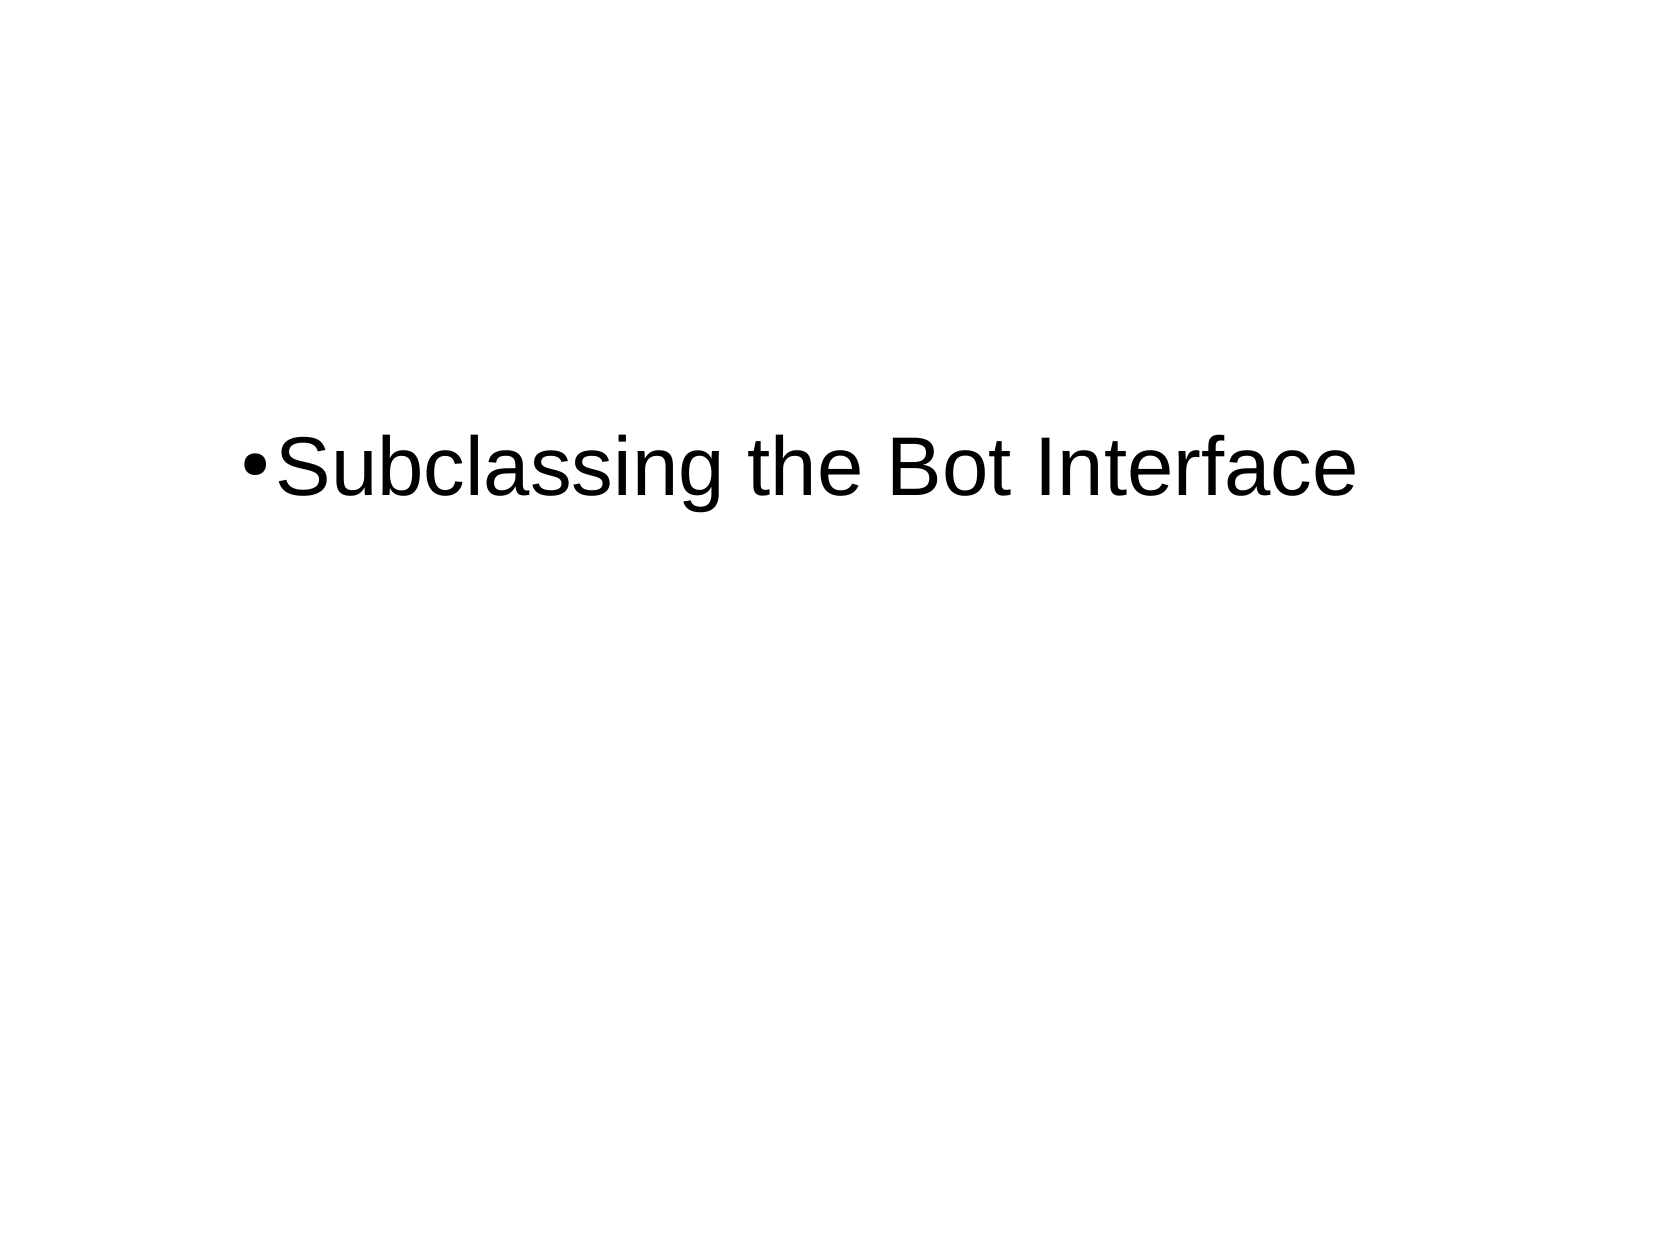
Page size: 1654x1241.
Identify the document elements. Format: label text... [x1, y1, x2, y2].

text_box Subclassing the Bot Interface [225, 412, 1375, 521]
